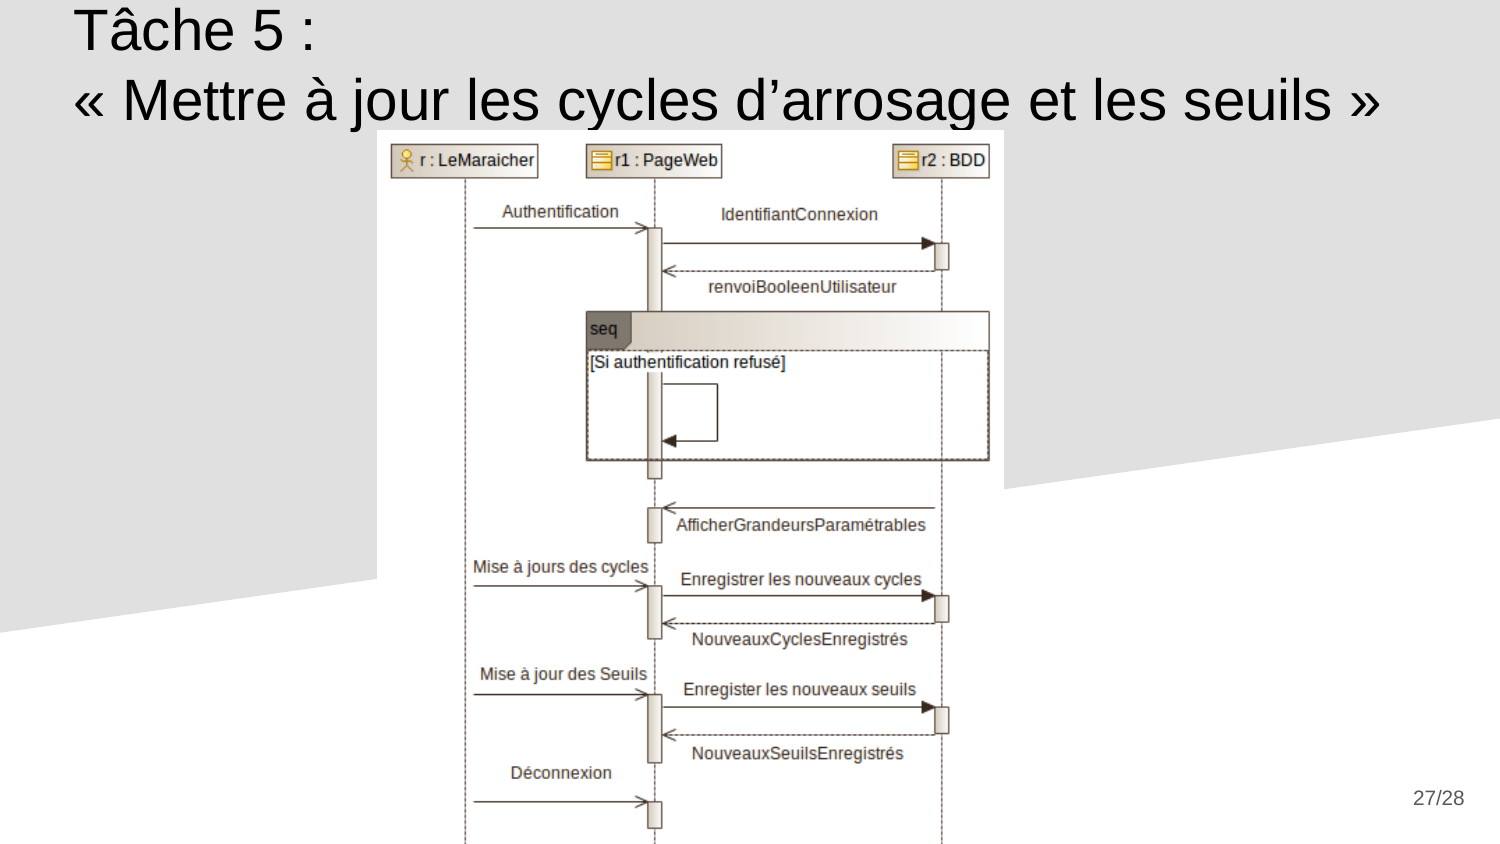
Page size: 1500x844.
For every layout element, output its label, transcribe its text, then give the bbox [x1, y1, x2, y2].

slide_number <numéro>/28 [1389, 764, 1480, 830]
picture [377, 130, 1004, 844]
title Tâche 5 : « Mettre à jour les cycles d’arrosage et les seuils » [59, 0, 1457, 71]
